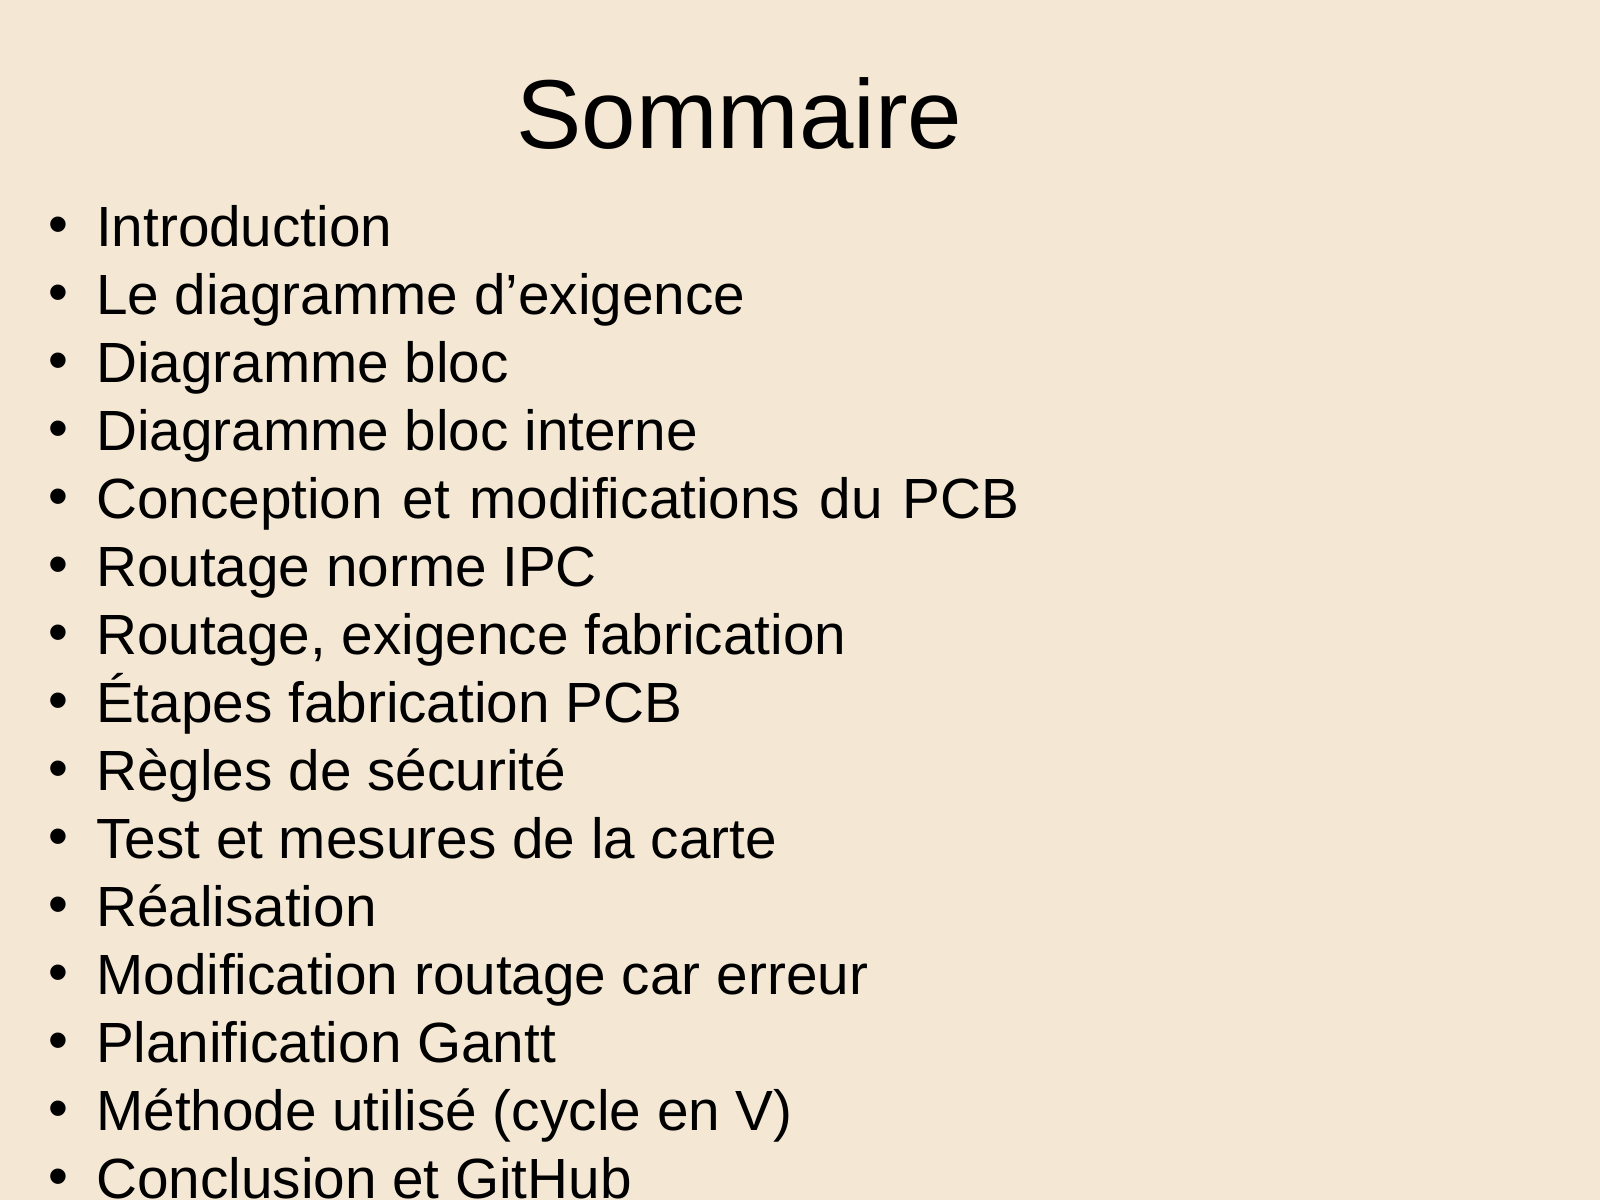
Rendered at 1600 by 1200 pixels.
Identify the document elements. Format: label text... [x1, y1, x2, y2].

text_box Sommaire [516, 51, 1600, 193]
text_box Introduction Le diagramme d’exigence Diagramme bloc Diagramme bloc interne Conception et modifications du PCB Routage norme IPC Routage, exigence fabrication Étapes fabrication PCB Règles de sécurité Test et mesures de la carte Réalisation Modification routage car erreur Planification Gantt Méthode utilisé (cycle en V) Conclusion et GitHub [0, 189, 1020, 1200]
